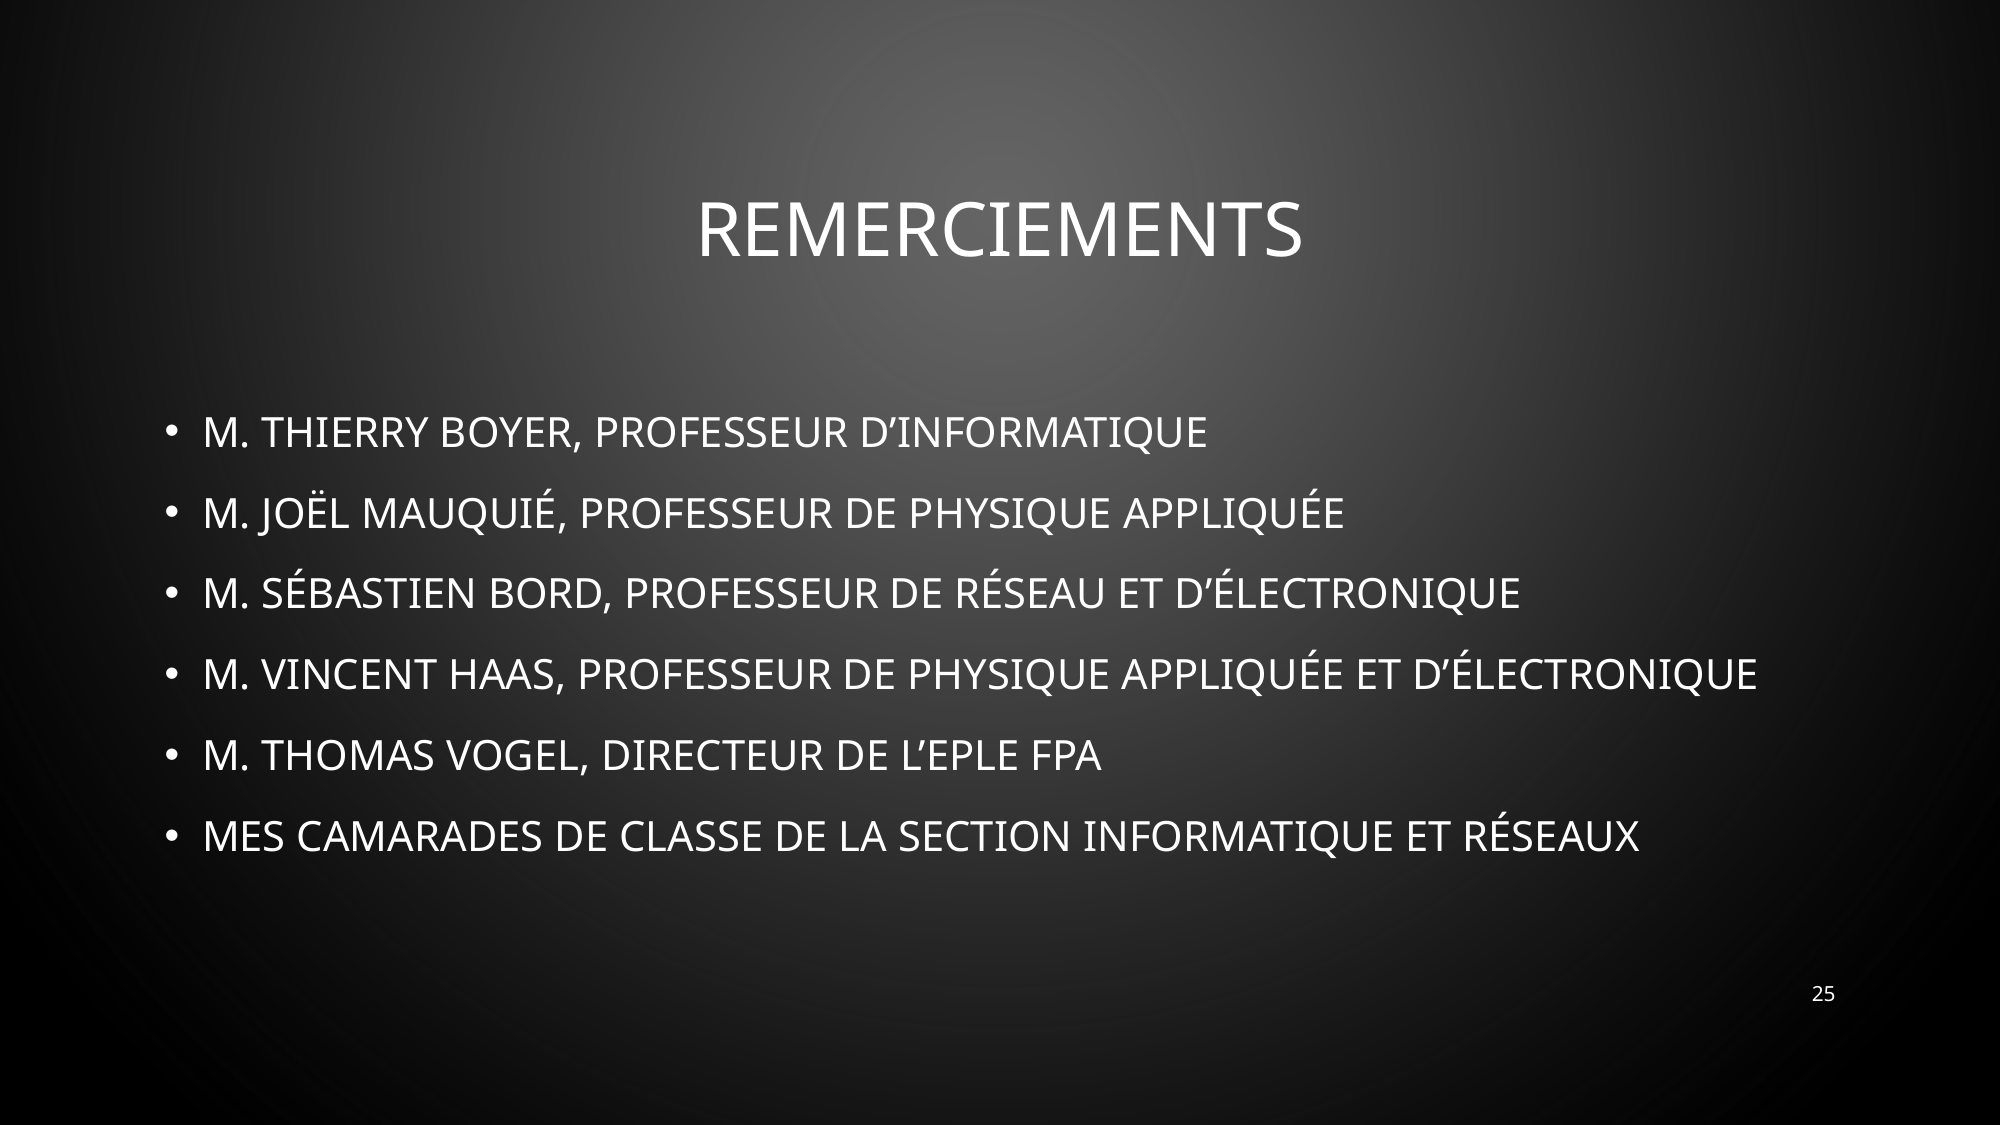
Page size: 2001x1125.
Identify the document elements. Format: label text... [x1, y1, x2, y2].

list M. Thierry Boyer, professeur d’informatique M. Joël MauquiÉ, Professeur de physique appliquée M. Sébastien Bord, Professeur de Réseau et d’électronique M. Vincent HAAS, professeur de physique appliquée et d’électronique M. Thomas vogel, directeur de l’eple FPA Mes camarades de classe de la section informatique et réseaux [149, 388, 1850, 950]
picture [0, 0, 2000, 1125]
title Remerciements [149, 101, 1850, 364]
